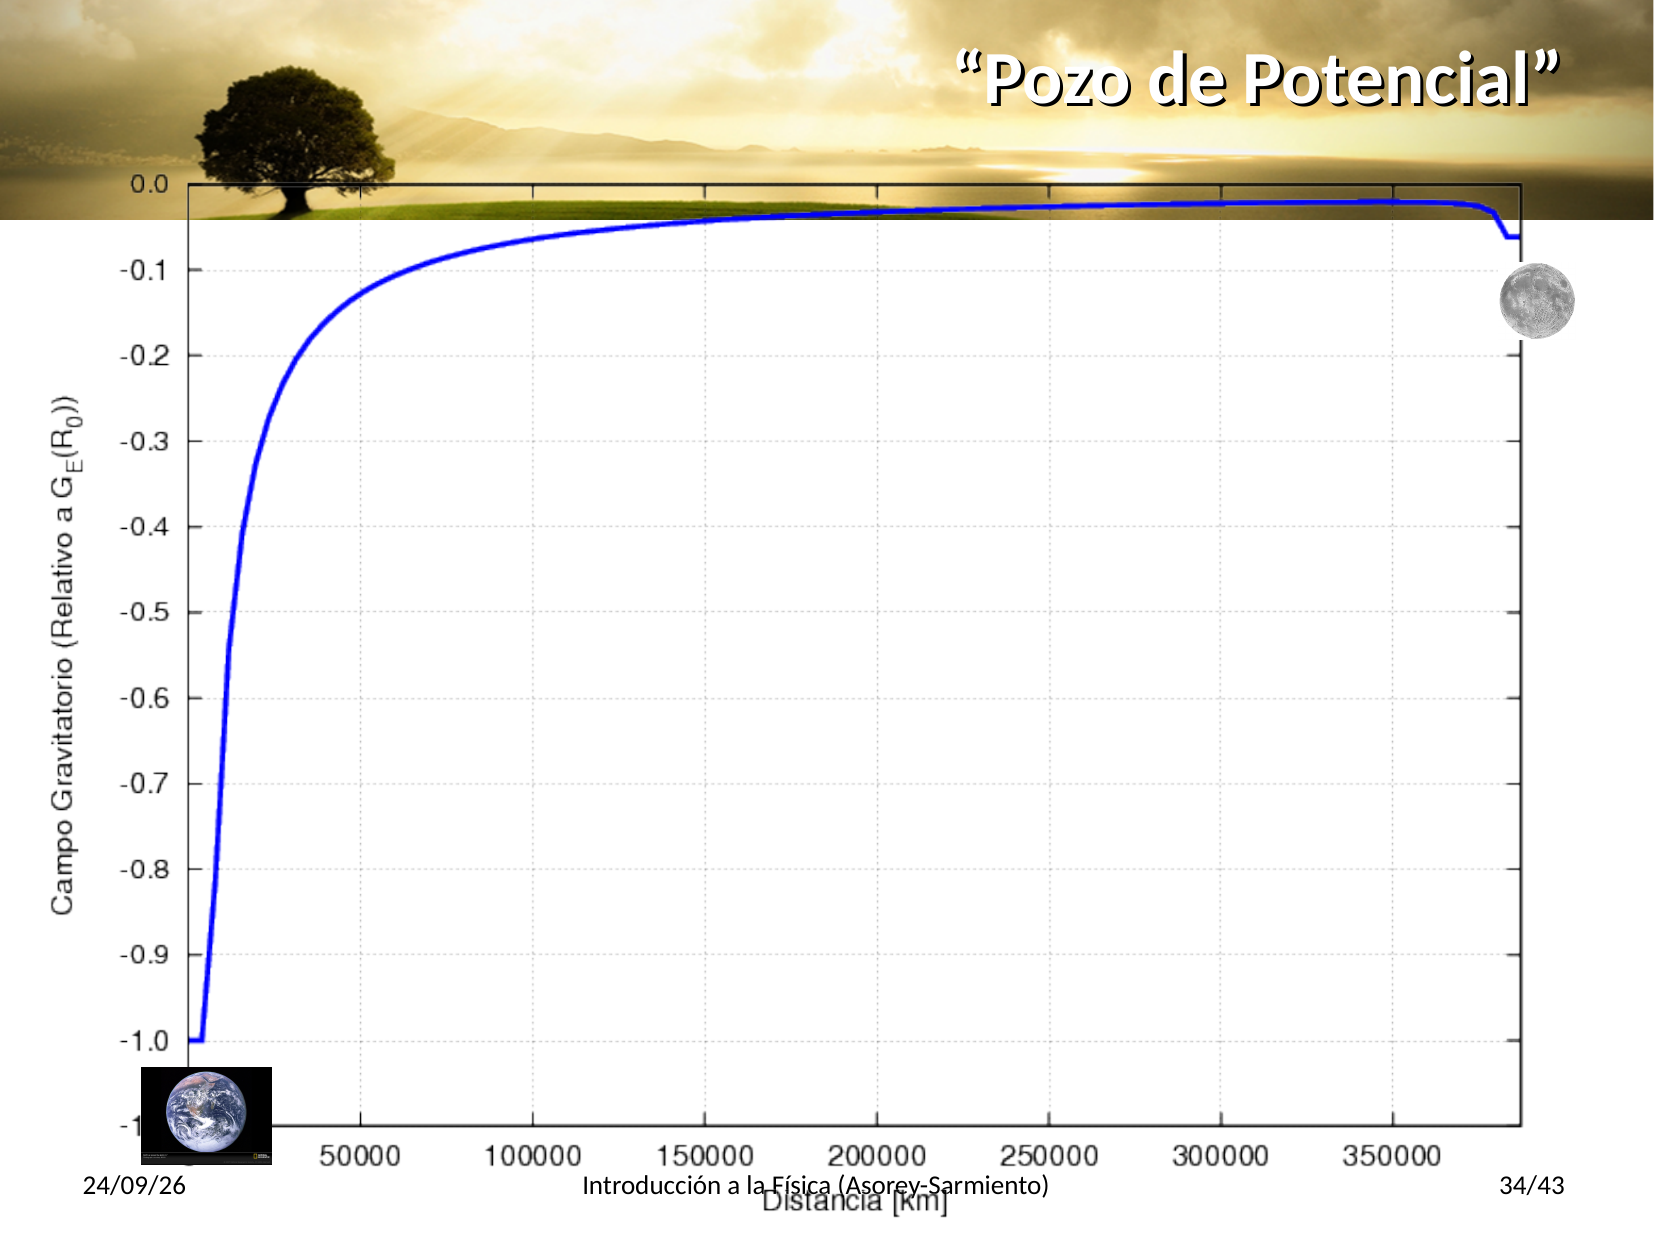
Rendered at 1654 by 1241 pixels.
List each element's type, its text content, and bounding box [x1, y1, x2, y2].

title “Pozo de Potencial” [75, 19, 1564, 149]
picture [0, 0, 1654, 1222]
